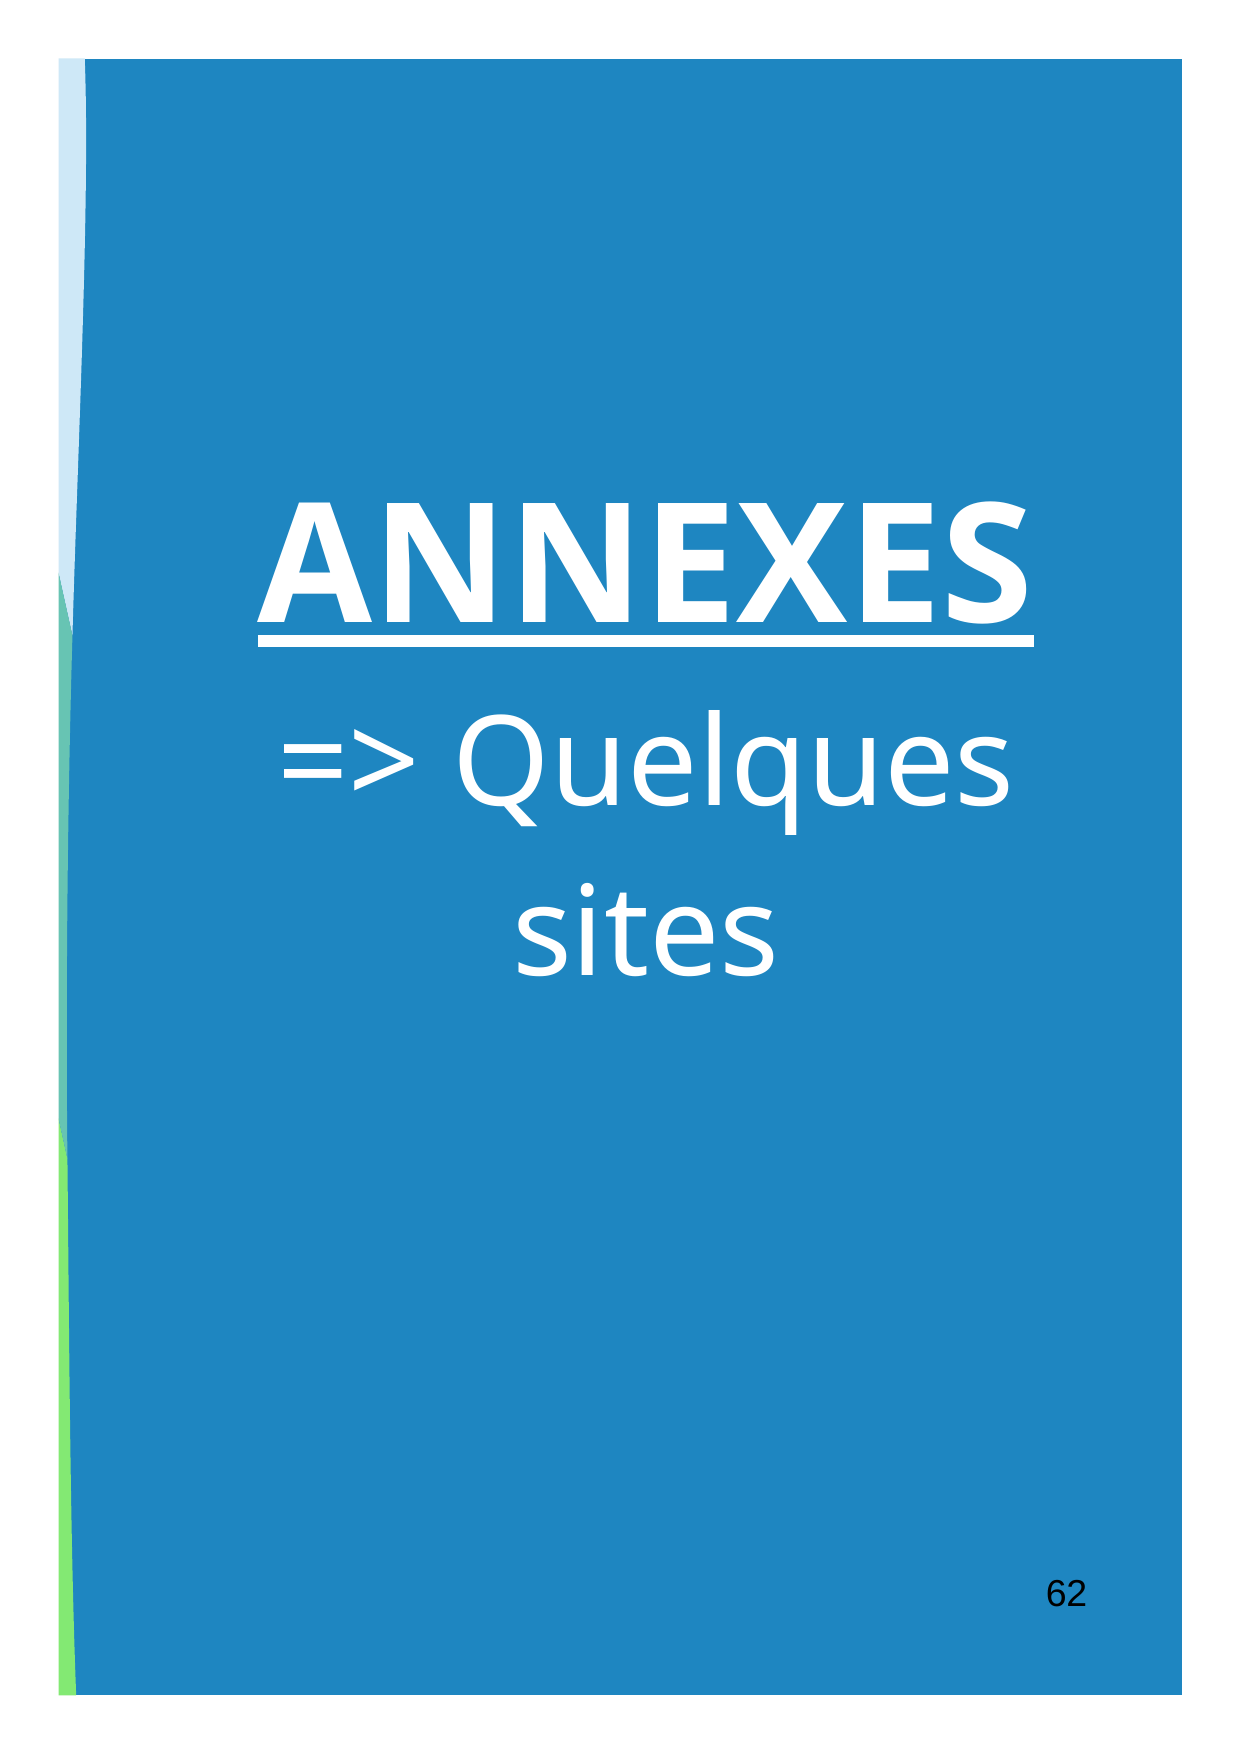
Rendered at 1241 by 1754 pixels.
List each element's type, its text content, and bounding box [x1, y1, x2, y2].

text_box ANNEXES => Quelques sites [240, 437, 1052, 1169]
text_box <numéro> [1031, 1565, 1232, 1689]
